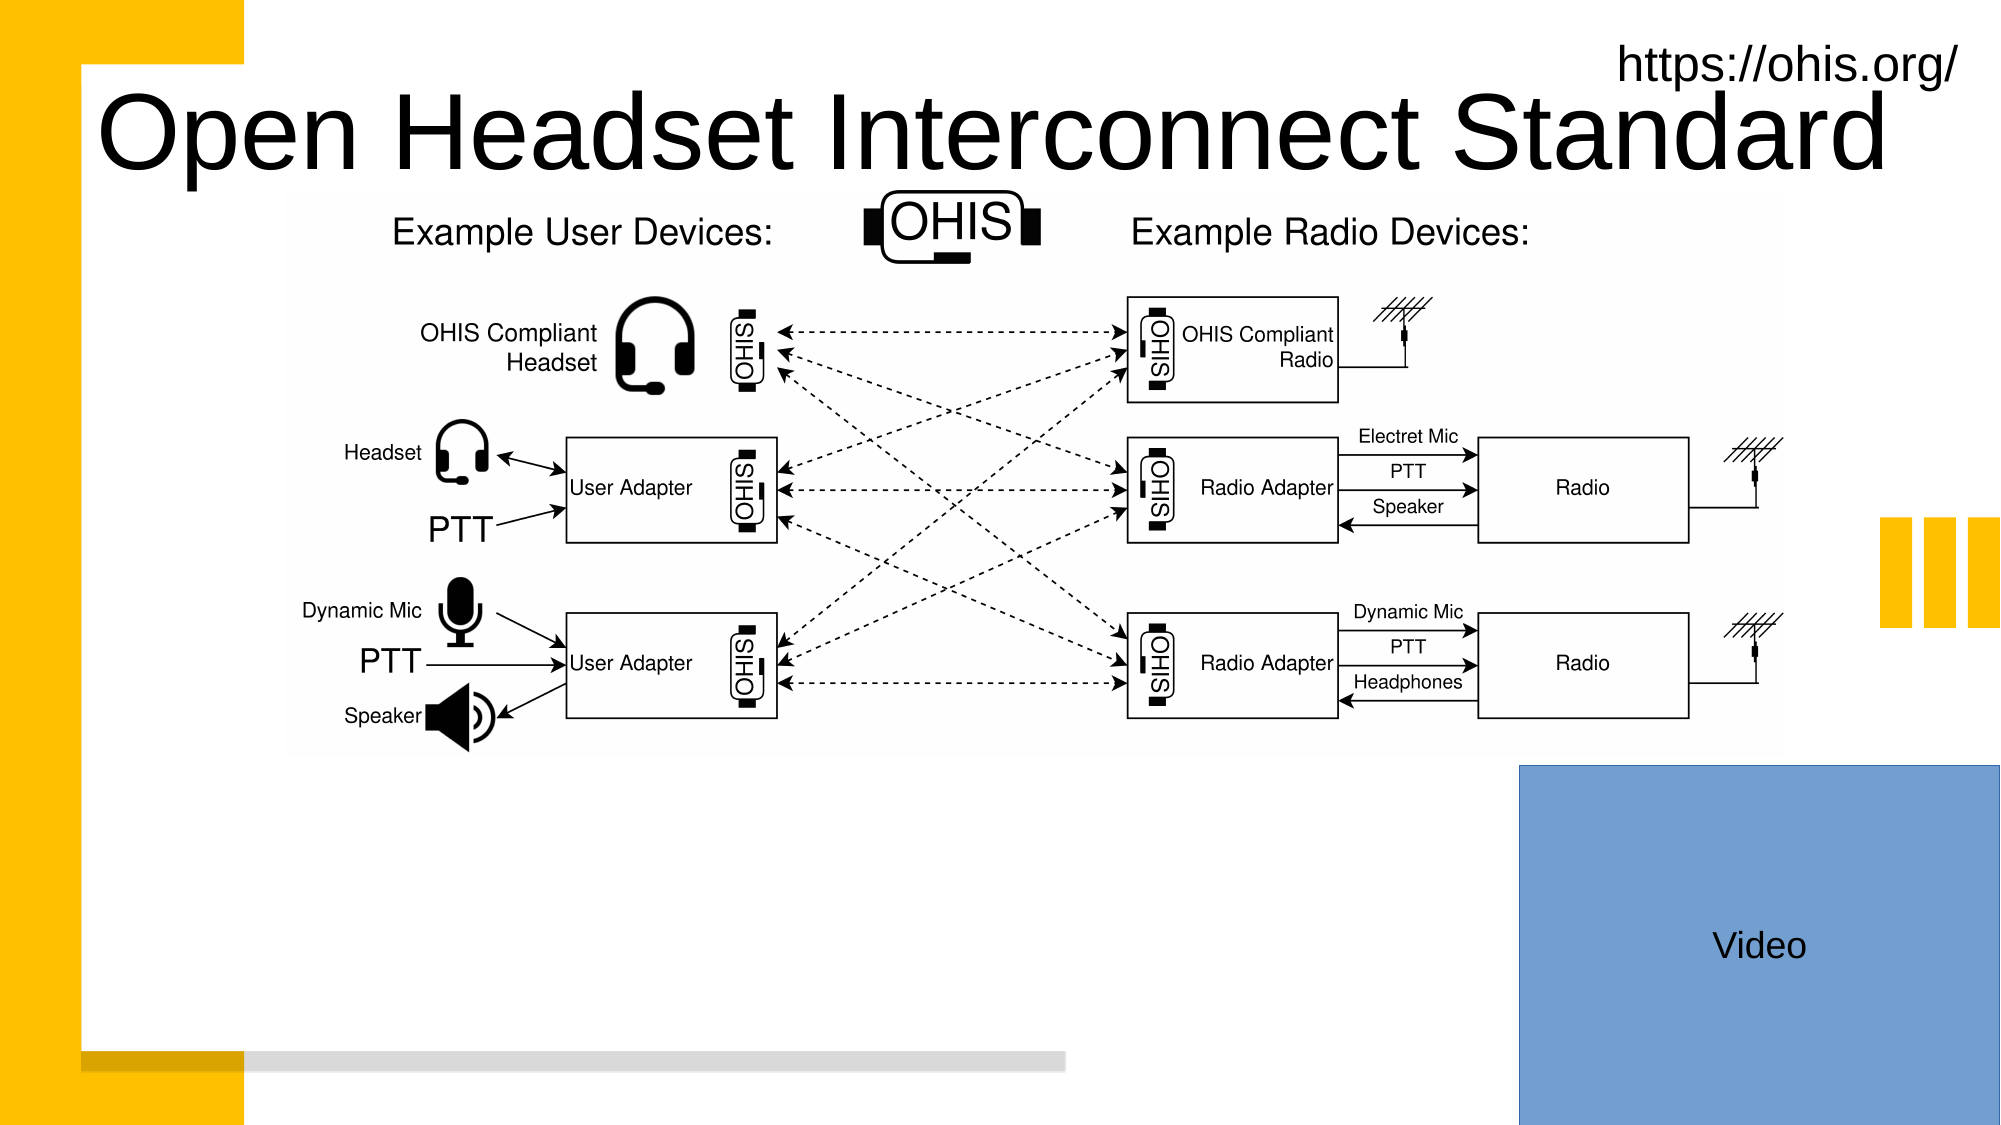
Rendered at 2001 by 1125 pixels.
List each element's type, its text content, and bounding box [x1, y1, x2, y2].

picture [285, 189, 1786, 756]
text_box Open Headset Interconnect Standard [81, 64, 1921, 201]
text_box [0, 0, 2000, 1125]
text_box https://ohis.org/ [1590, 29, 1974, 105]
text_box Video [1519, 765, 2000, 1125]
